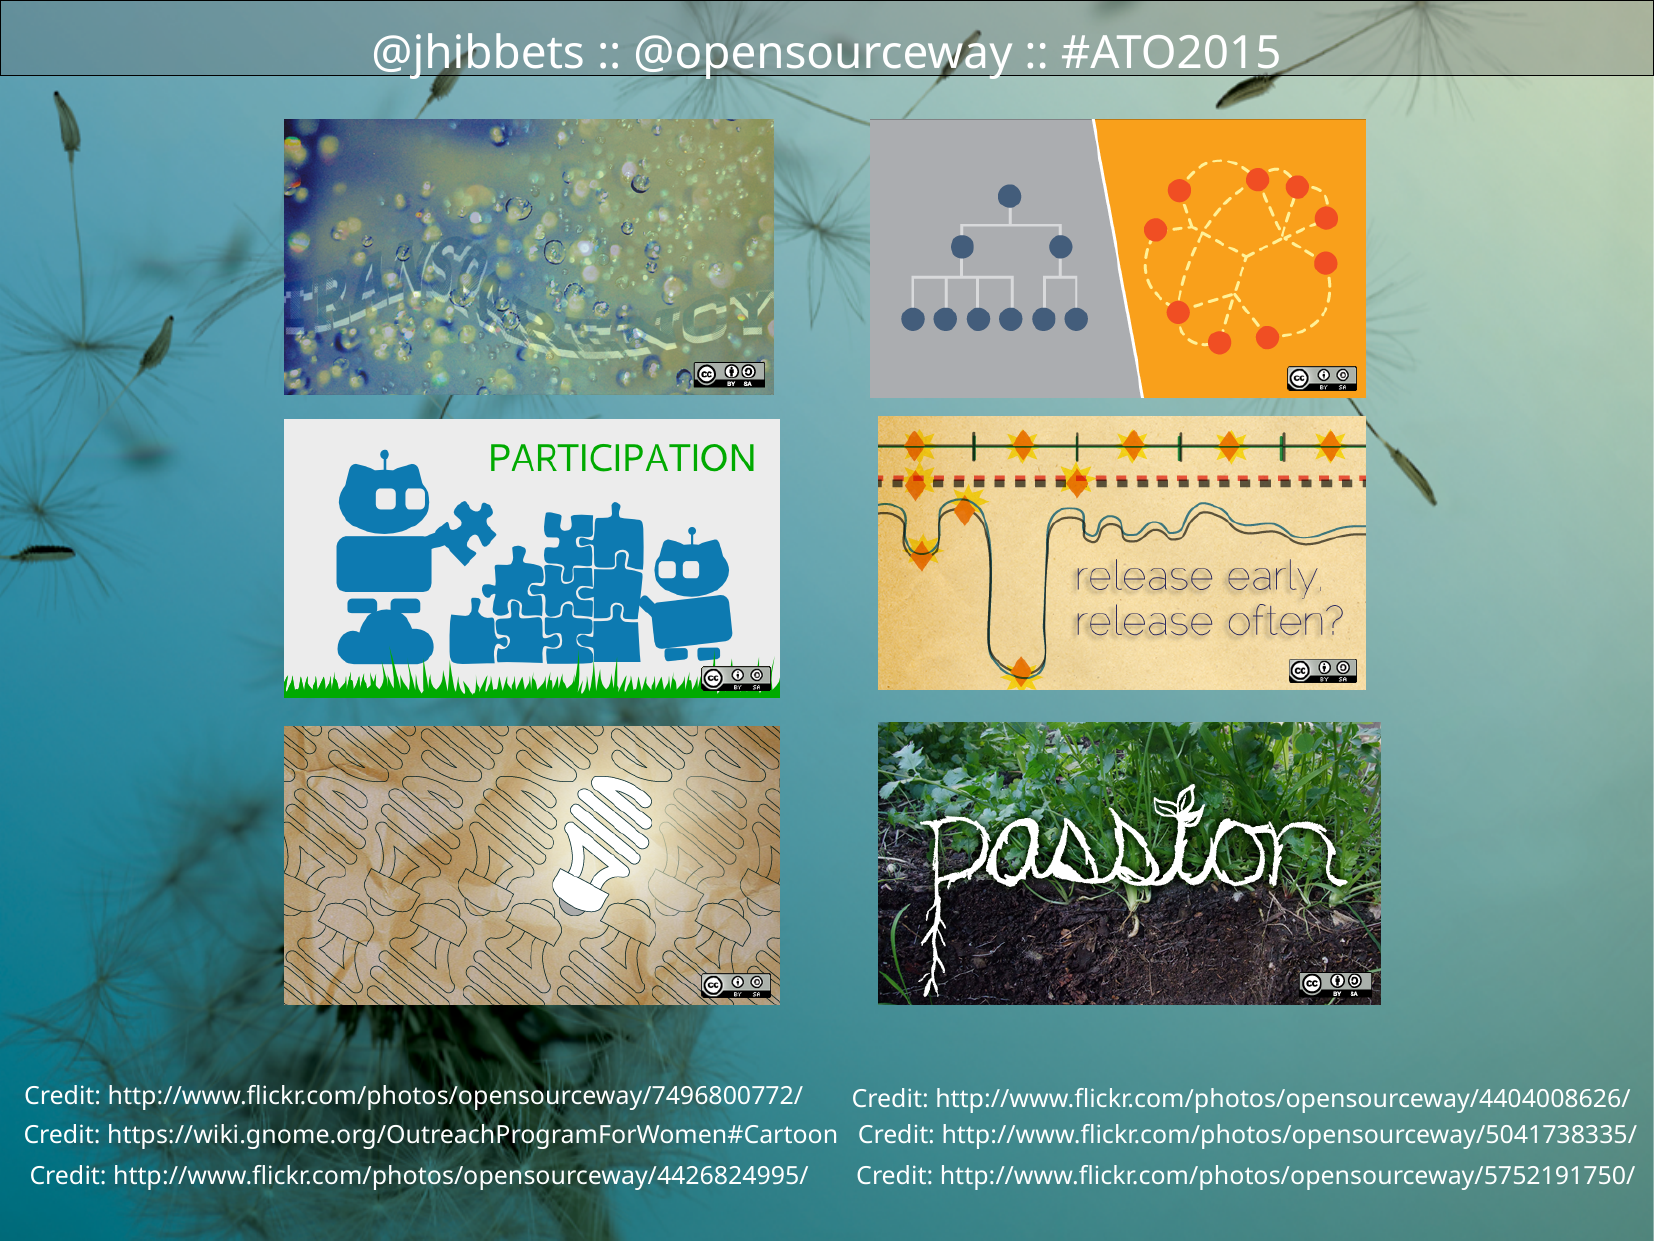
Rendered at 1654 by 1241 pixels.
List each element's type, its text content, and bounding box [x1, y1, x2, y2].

text_box Credit: http://www.flickr.com/photos/opensourceway/5041738335/ [843, 1109, 1654, 1150]
picture [0, 76, 1654, 1241]
text_box Credit: https://wiki.gnome.org/OutreachProgramForWomen#Cartoon [8, 1109, 843, 1150]
text_box Credit: http://www.flickr.com/photos/opensourceway/5752191750/ [841, 1150, 1647, 1191]
text_box Credit: http://www.flickr.com/photos/opensourceway/4426824995/ [14, 1150, 837, 1191]
text_box Credit: http://www.flickr.com/photos/opensourceway/7496800772/ [9, 1070, 826, 1109]
text_box Credit: http://www.flickr.com/photos/opensourceway/4404008626/ [836, 1072, 1654, 1109]
